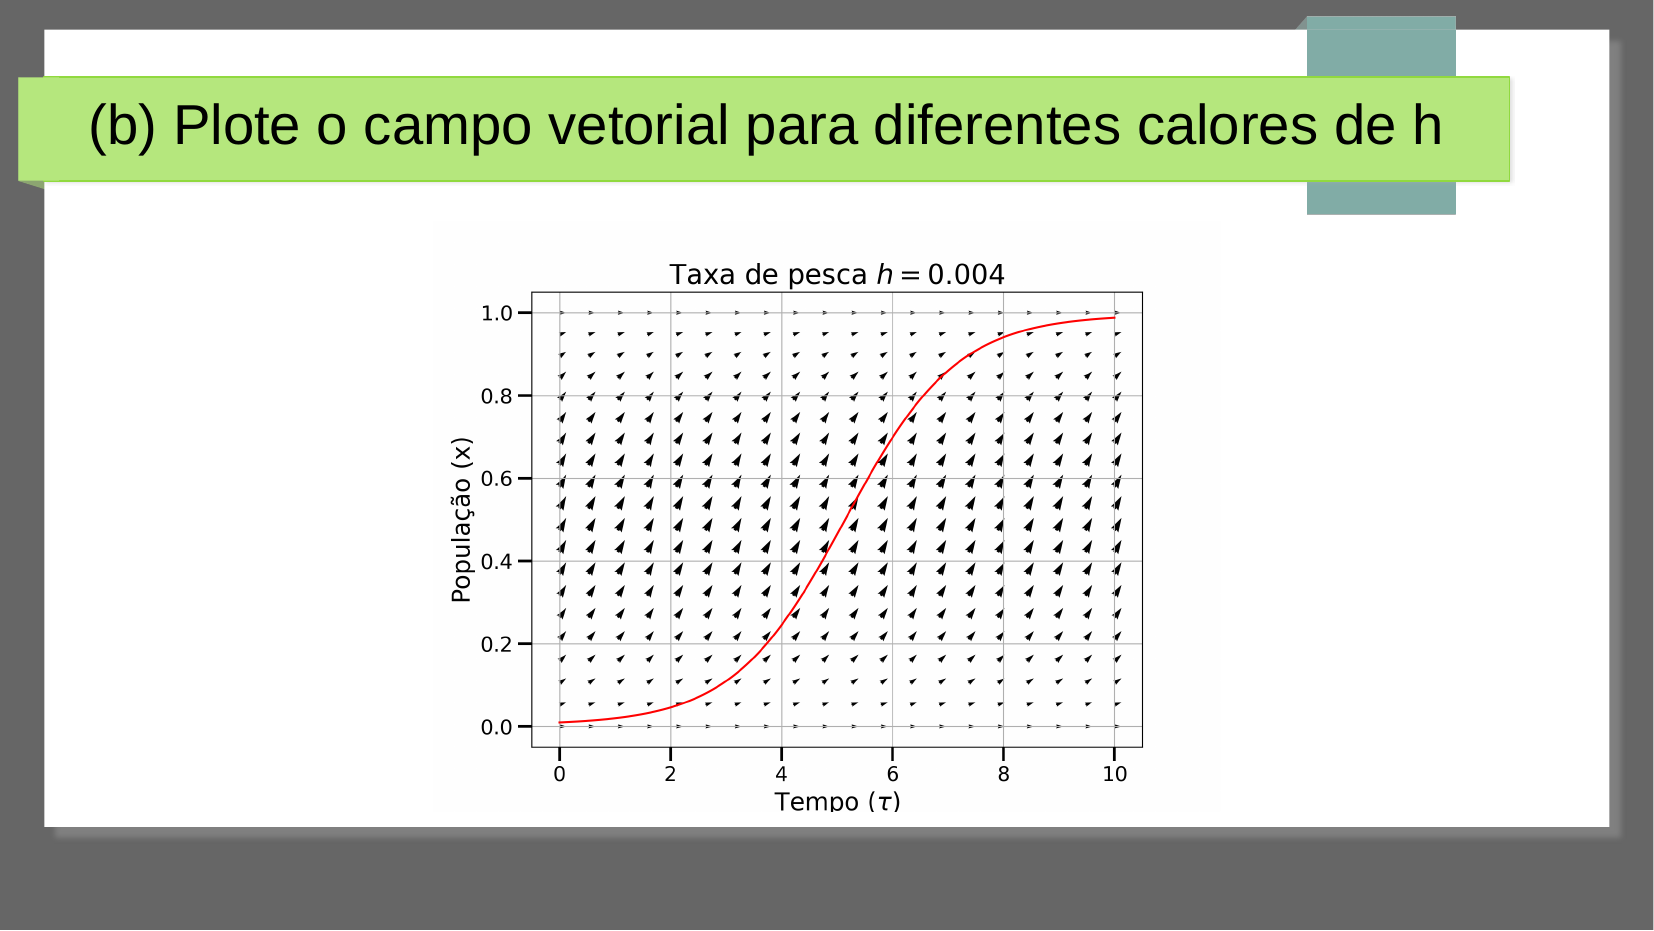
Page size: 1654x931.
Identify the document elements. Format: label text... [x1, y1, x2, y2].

title (b) Plote o campo vetorial para diferentes calores de h [88, 73, 1506, 178]
picture [433, 221, 1221, 813]
